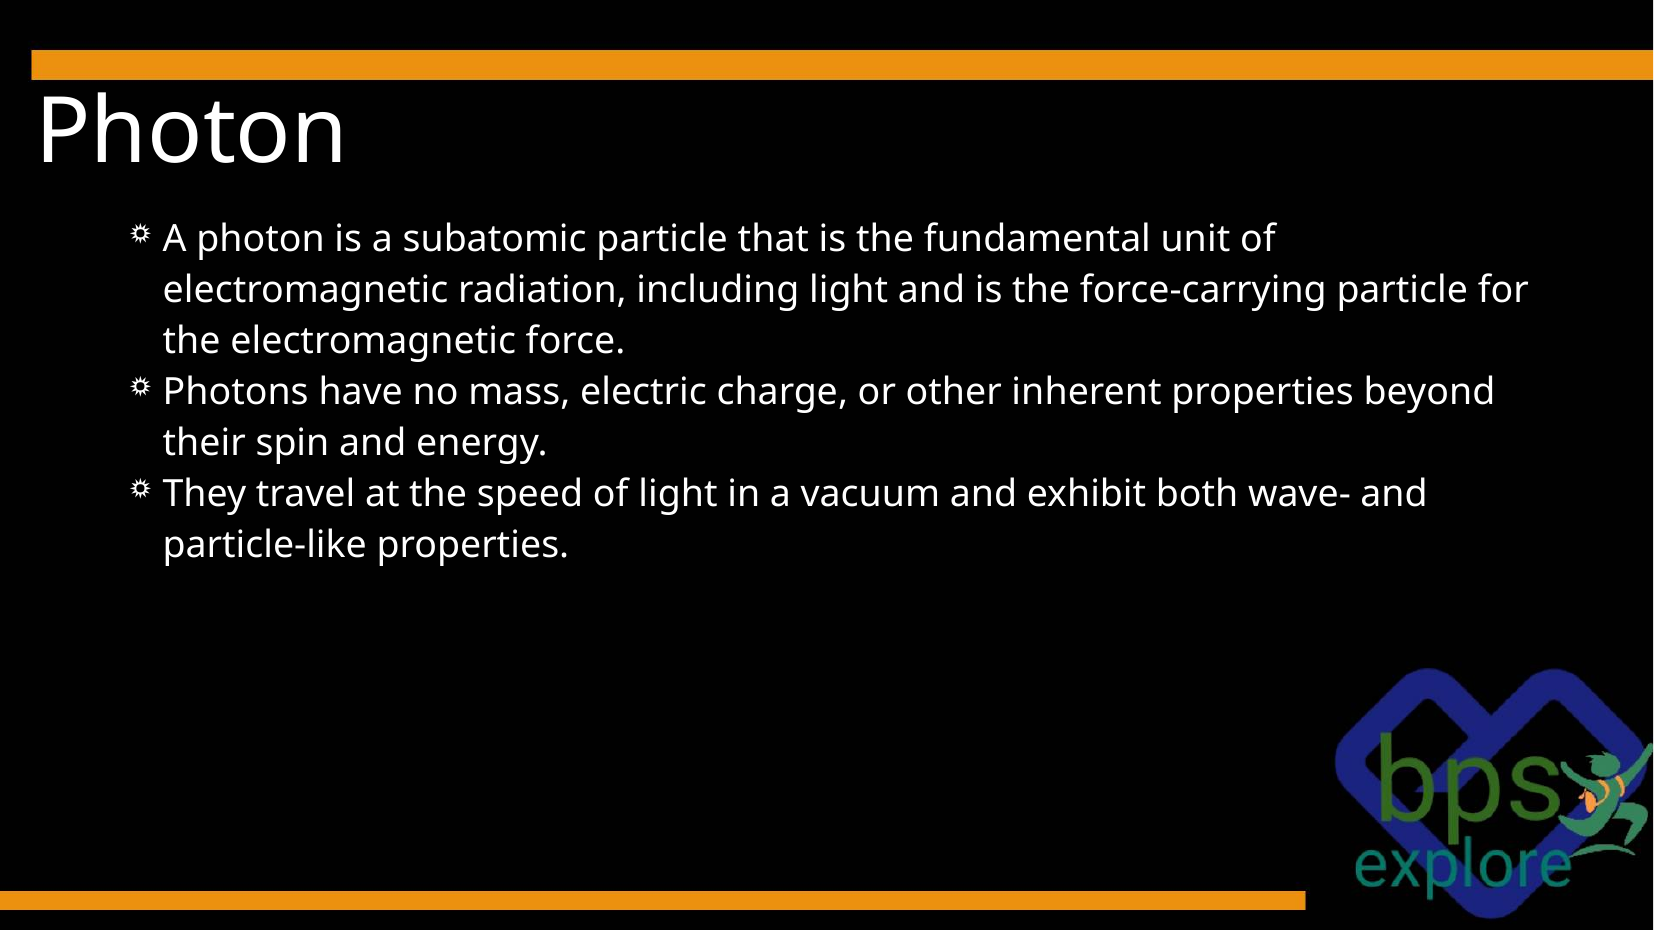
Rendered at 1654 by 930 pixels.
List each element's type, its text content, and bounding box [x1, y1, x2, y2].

title Photon [35, 48, 1524, 205]
text_box A photon is a subatomic particle that is the fundamental unit of electromagnetic radiation, including light and is the force-carrying particle for the electromagnetic force. Photons have no mass, electric charge, or other inherent properties beyond their spin and energy. They travel at the speed of light in a vacuum and exhibit both wave- and particle-like properties. [112, 204, 1576, 826]
picture [0, 0, 1654, 930]
